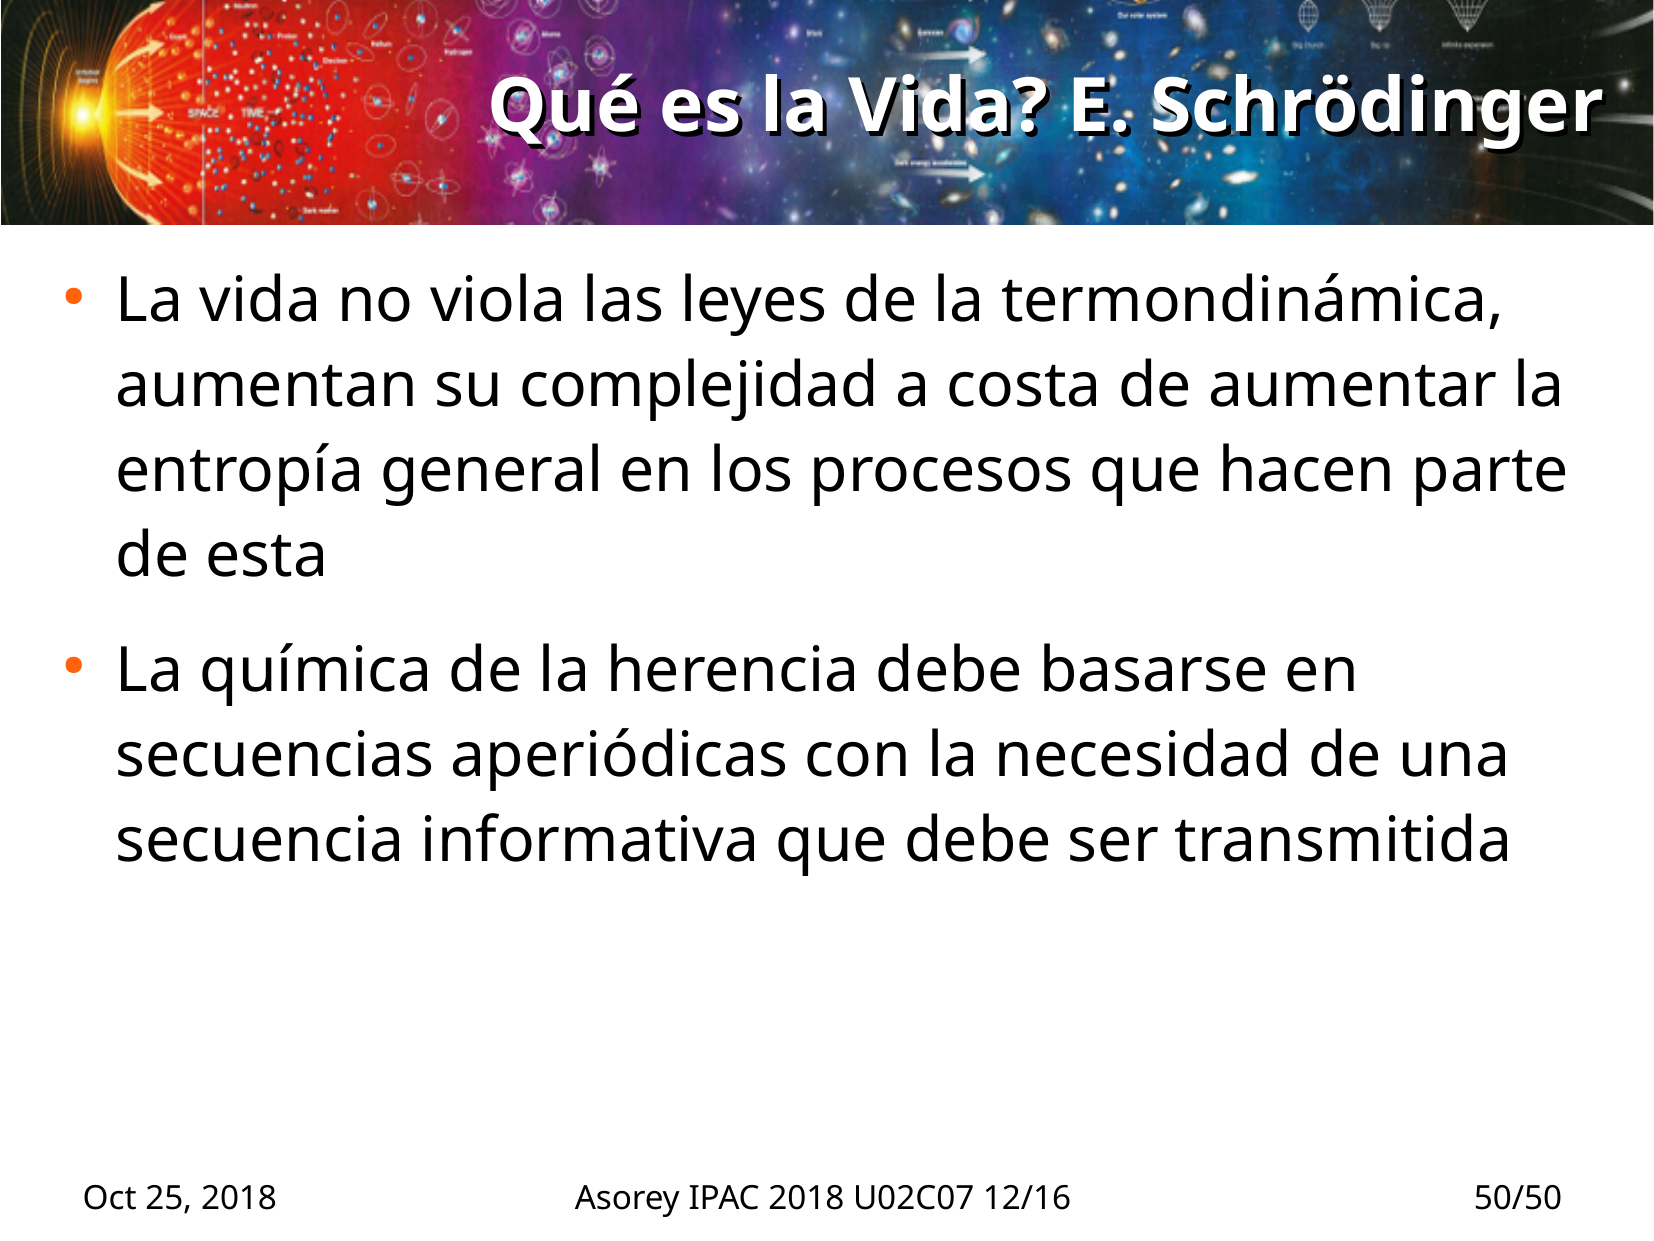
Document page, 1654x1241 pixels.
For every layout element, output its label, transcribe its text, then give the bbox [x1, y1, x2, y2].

title Qué es la Vida? E. Schrödinger [45, 15, 1606, 191]
list La vida no viola las leyes de la termondinámica, aumentan su complejidad a costa de aumentar la entropía general en los procesos que hacen parte de esta La química de la herencia debe basarse en secuencias aperiódicas con la necesidad de una secuencia informativa que debe ser transmitida [45, 255, 1606, 1156]
picture [1, 0, 1654, 225]
